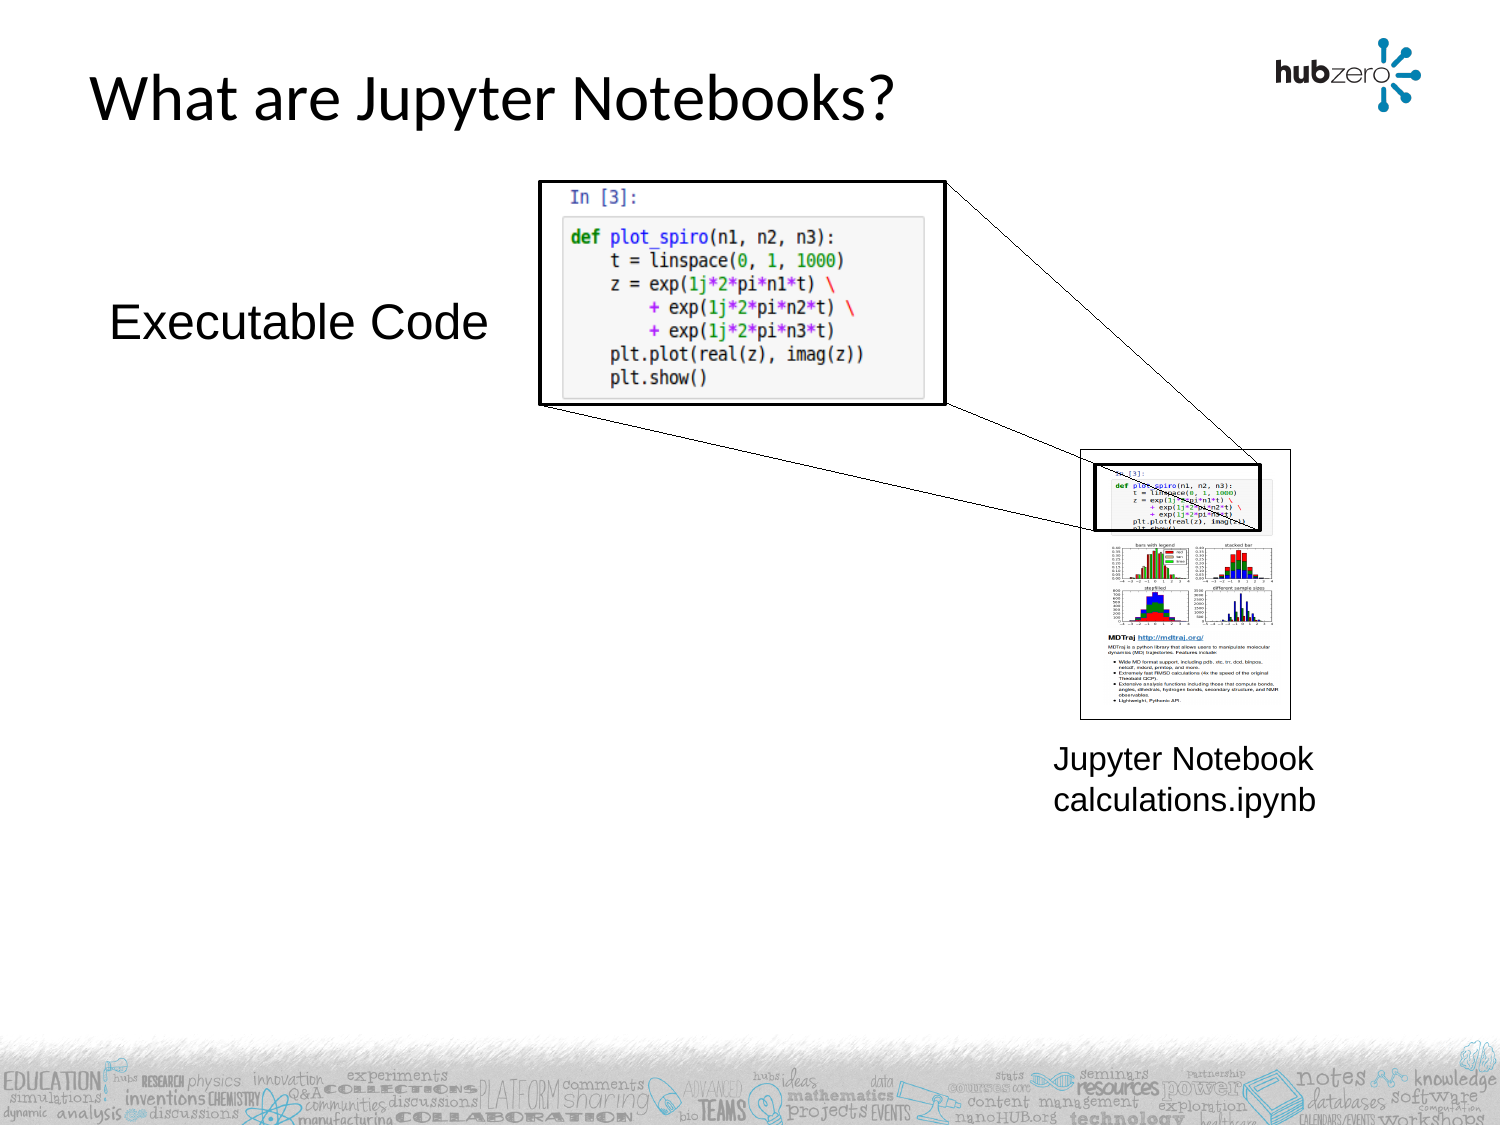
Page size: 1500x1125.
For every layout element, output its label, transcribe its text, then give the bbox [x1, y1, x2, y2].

picture [1107, 541, 1278, 628]
text_box Jupyter Notebook [1038, 729, 1330, 770]
picture [1272, 35, 1424, 44]
picture [1108, 470, 1275, 537]
picture [1108, 470, 1258, 529]
picture [1103, 631, 1281, 705]
picture [555, 186, 931, 403]
text_box calculations.ipynb [1038, 770, 1332, 826]
picture [0, 1034, 1500, 1125]
title What are Jupyter Notebooks? [75, 44, 1425, 144]
text_box Executable Code [94, 282, 505, 358]
